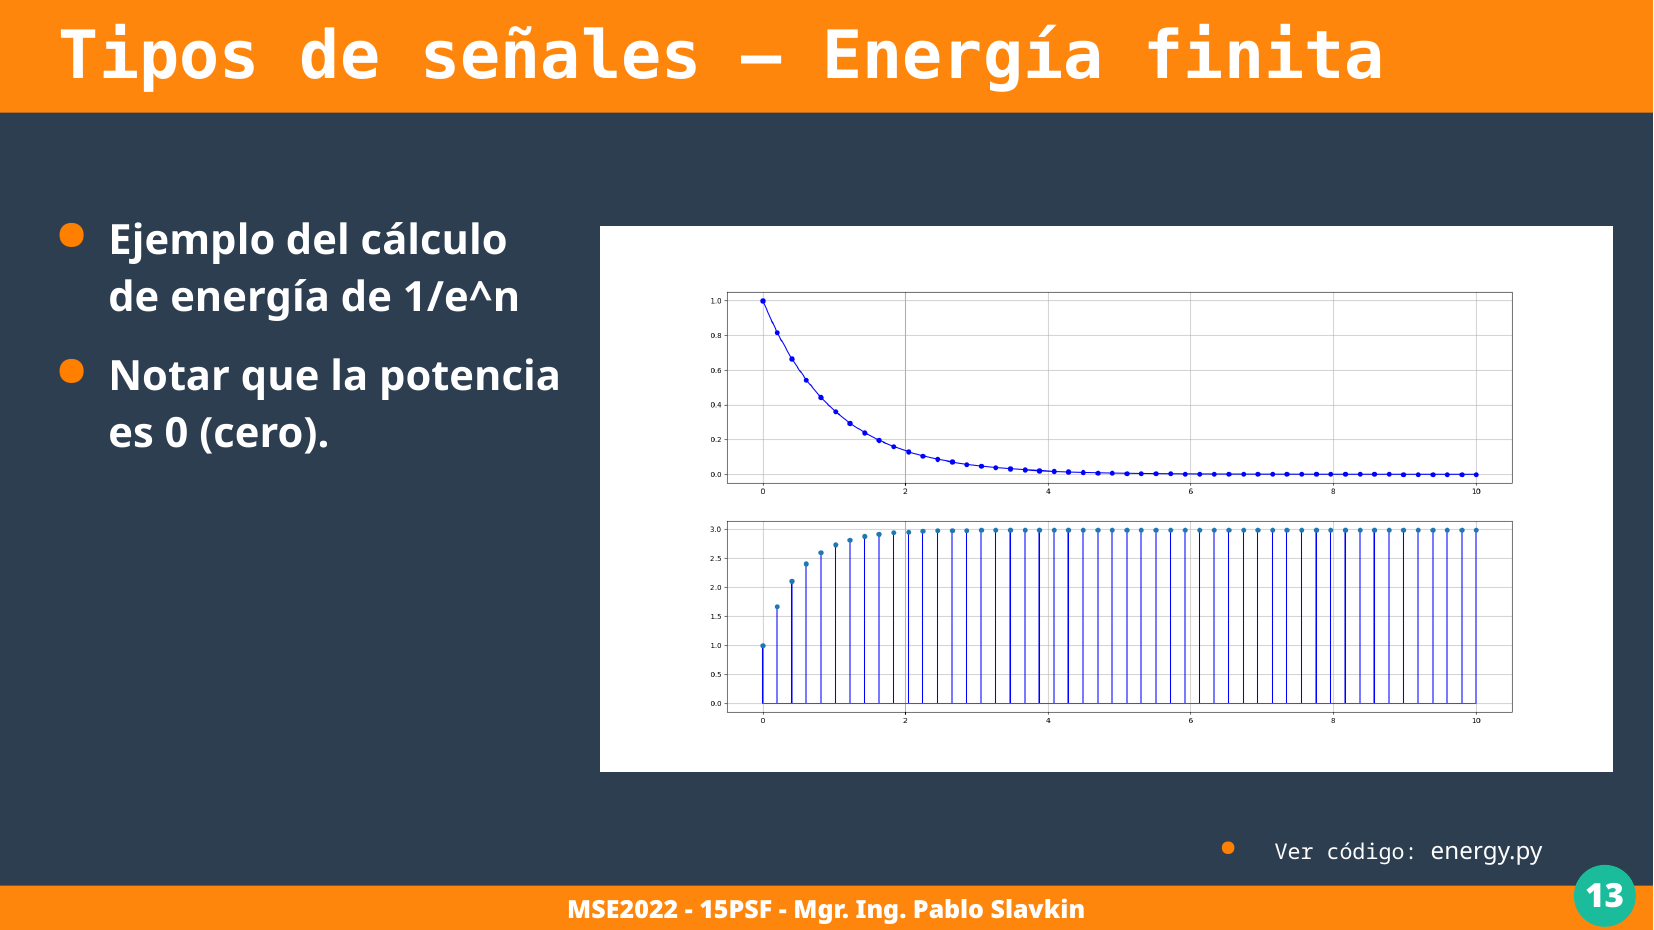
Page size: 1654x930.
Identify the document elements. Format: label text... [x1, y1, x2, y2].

list Ejemplo del cálculo de energía de 1/e^n Notar que la potencia es 0 (cero). [37, 209, 563, 810]
chart [818, 313, 937, 373]
text_box Ver código: energy.py [1202, 825, 1574, 875]
title Tipos de señales – Energía finita [58, 16, 1651, 113]
picture [600, 226, 1613, 772]
